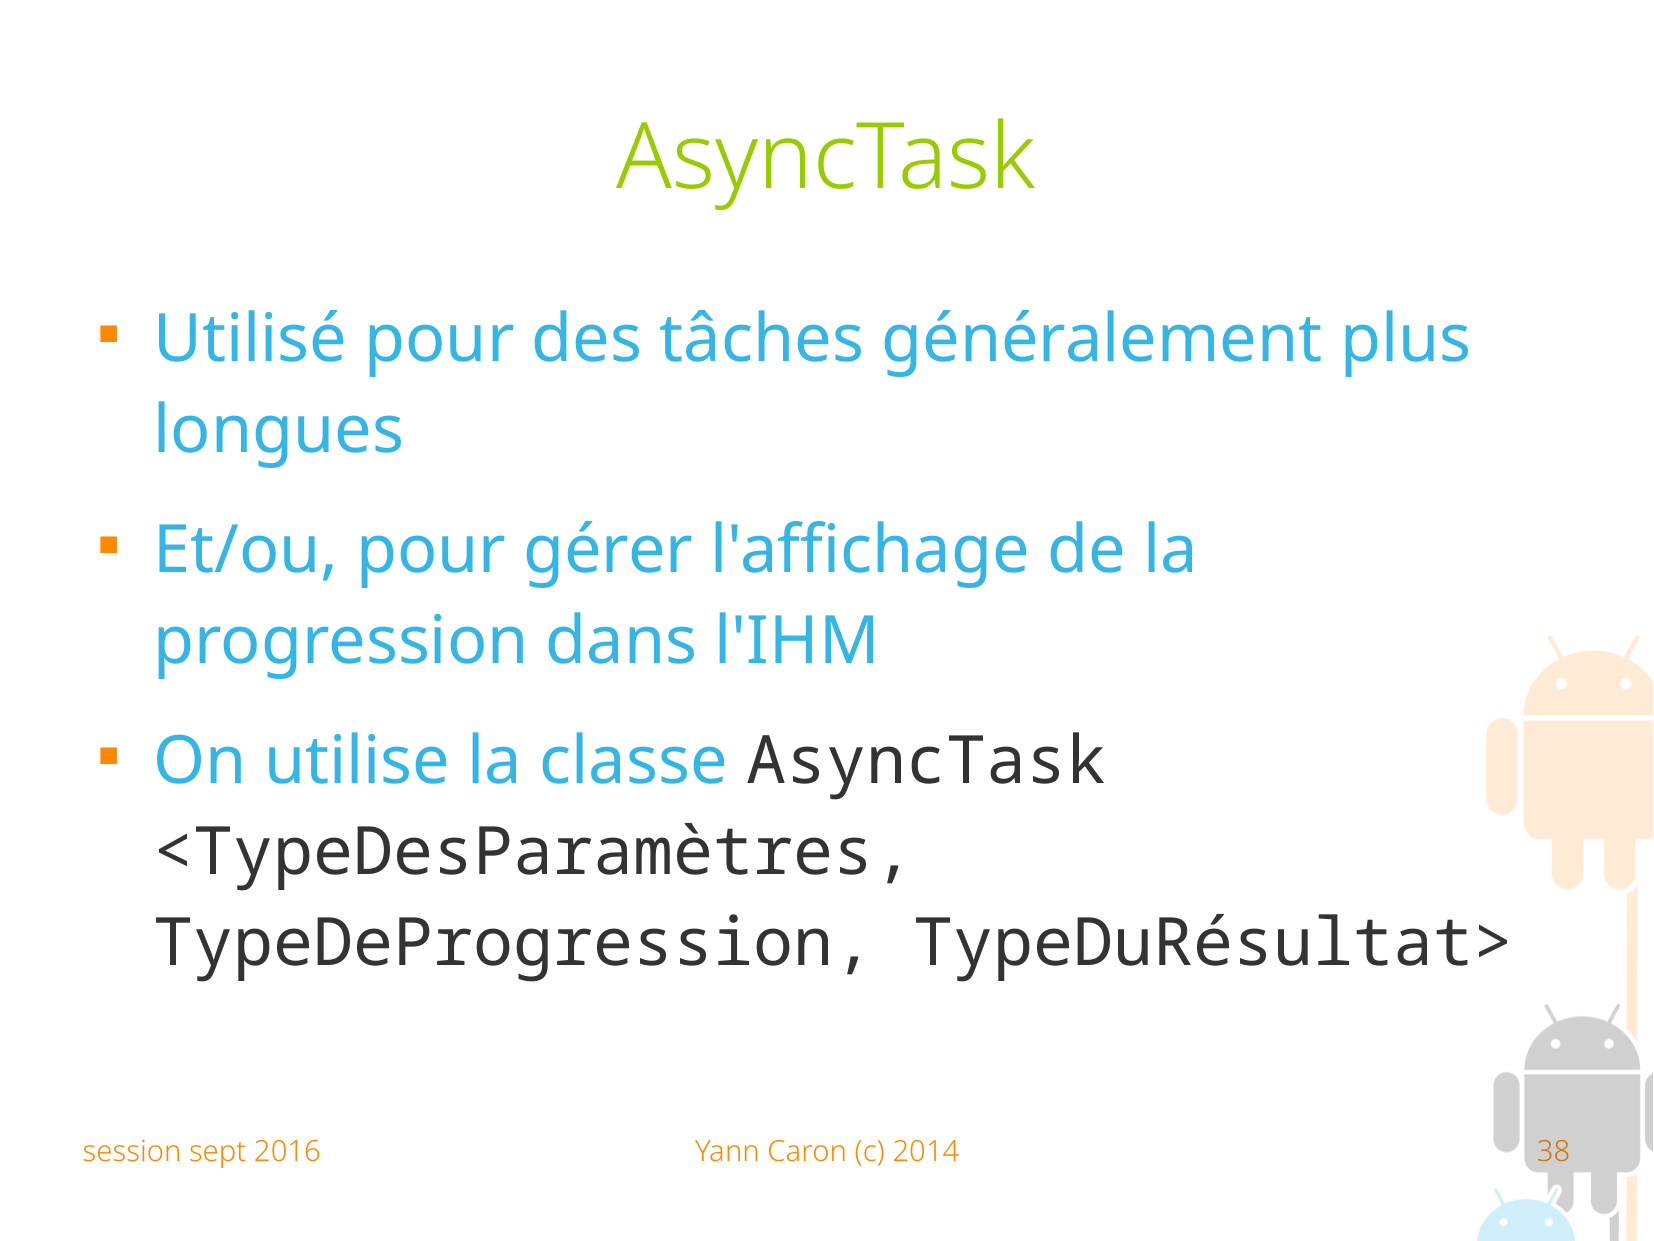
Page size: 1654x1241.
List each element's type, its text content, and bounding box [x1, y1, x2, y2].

picture [240, 423, 1654, 1241]
list Utilisé pour des tâches généralement plus longues Et/ou, pour gérer l'affichage de la progression dans l'IHM On utilise la classe AsyncTask <TypeDesParamètres, TypeDeProgression, TypeDuRésultat> [82, 290, 1571, 1010]
title AsyncTask [82, 49, 1571, 257]
